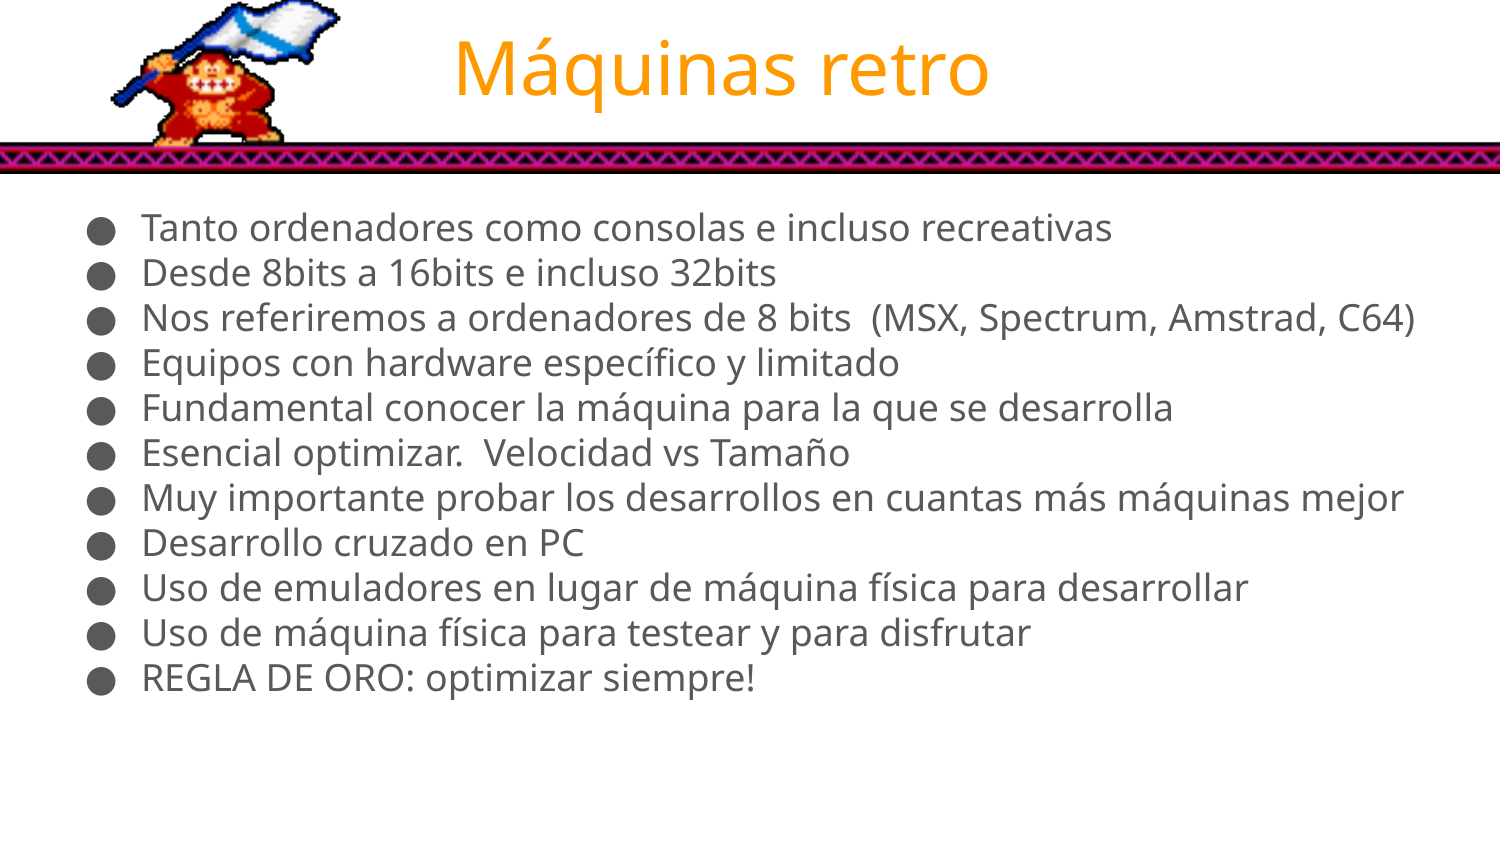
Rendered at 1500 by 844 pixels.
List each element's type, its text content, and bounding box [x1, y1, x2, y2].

title Máquinas retro [437, 18, 1062, 112]
picture [0, 0, 1500, 174]
list Tanto ordenadores como consolas e incluso recreativas Desde 8bits a 16bits e incluso 32bits Nos referiremos a ordenadores de 8 bits (MSX, Spectrum, Amstrad, C64) Equipos con hardware específico y limitado Fundamental conocer la máquina para la que se desarrolla Esencial optimizar. Velocidad vs Tamaño Muy importante probar los desarrollos en cuantas más máquinas mejor Desarrollo cruzado en PC Uso de emuladores en lugar de máquina física para desarrollar Uso de máquina física para testear y para disfrutar REGLA DE ORO: optimizar siempre! [51, 189, 1449, 828]
